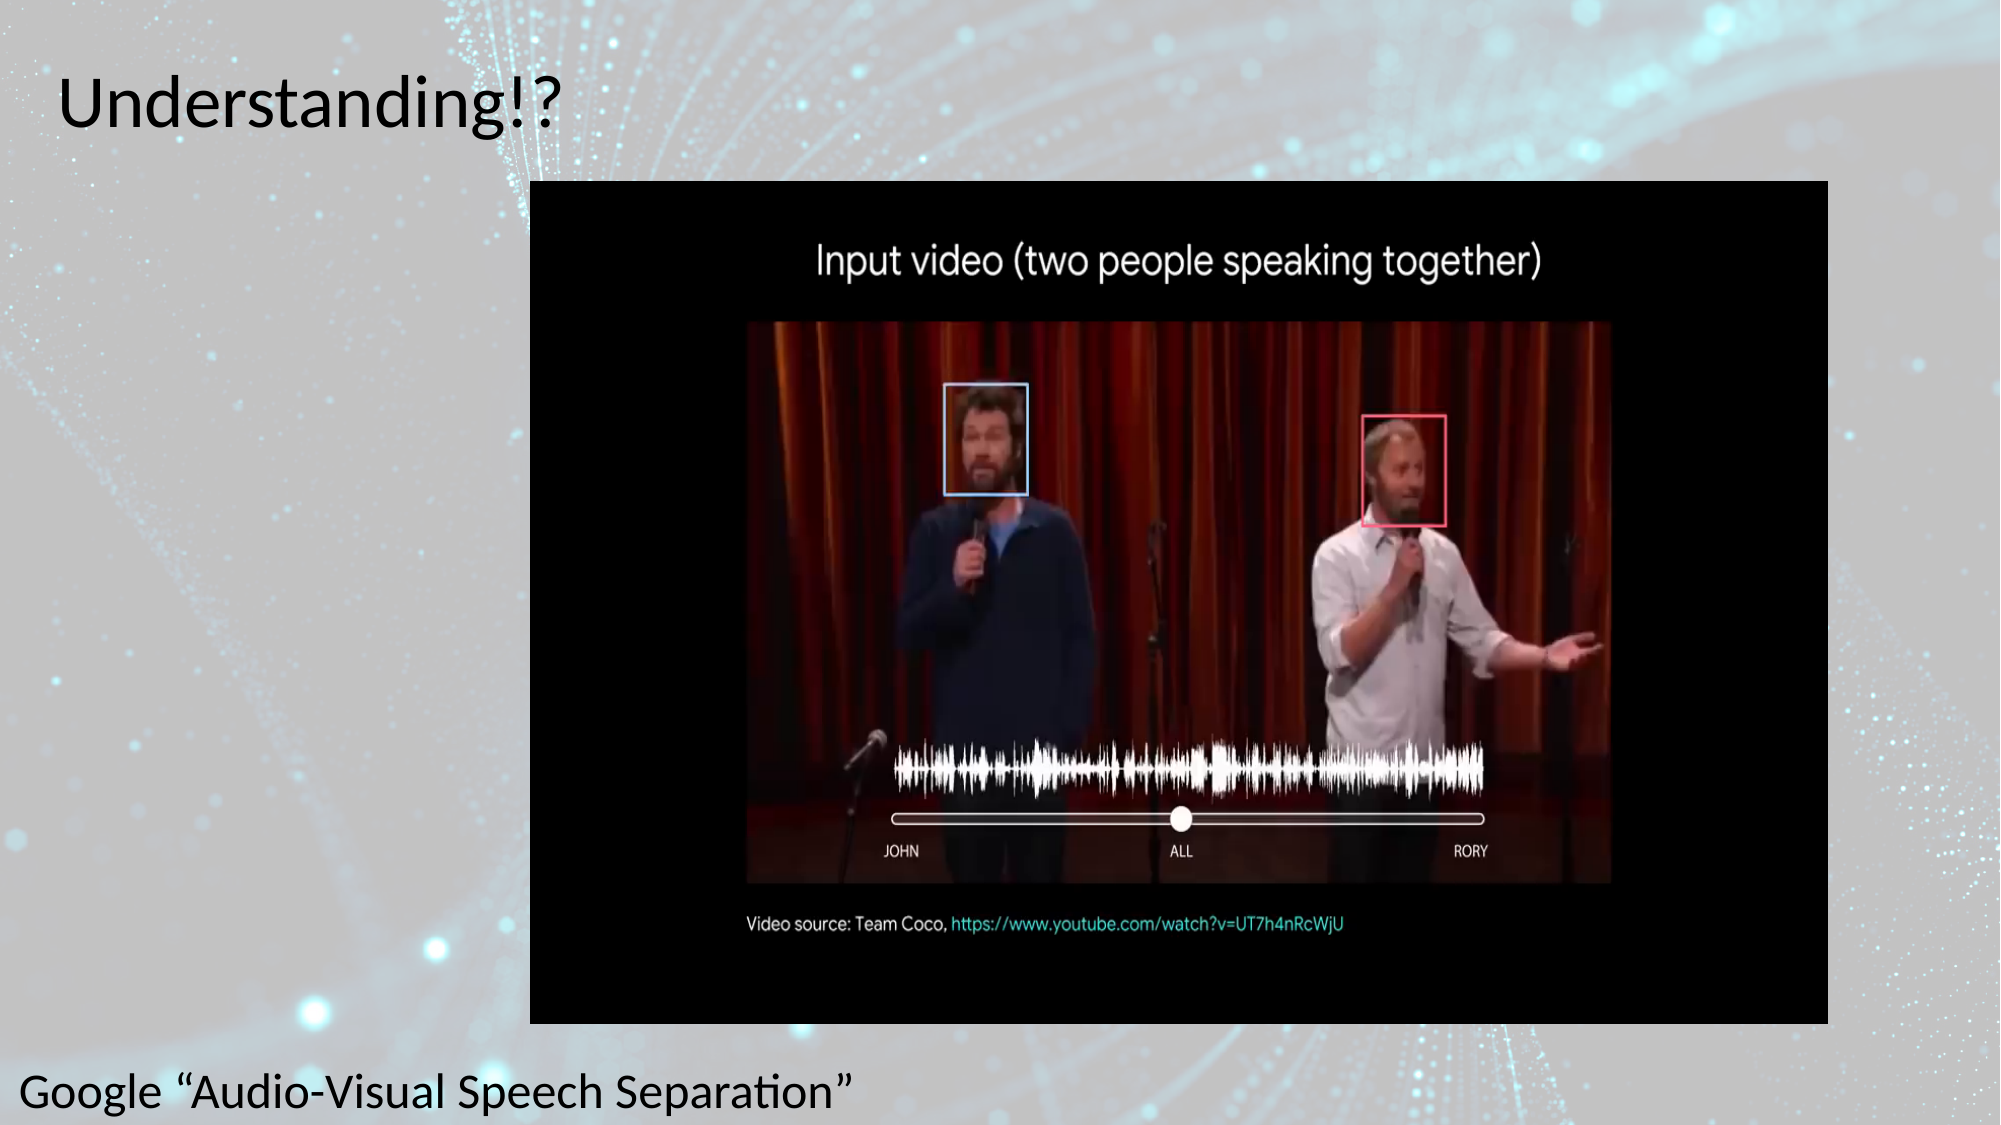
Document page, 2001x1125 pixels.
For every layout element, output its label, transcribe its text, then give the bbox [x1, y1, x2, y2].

text_box Google “Audio-Visual Speech Separation” [3, 1050, 870, 1125]
text_box [529, 180, 1829, 1025]
text_box Understanding!? [42, 45, 581, 151]
